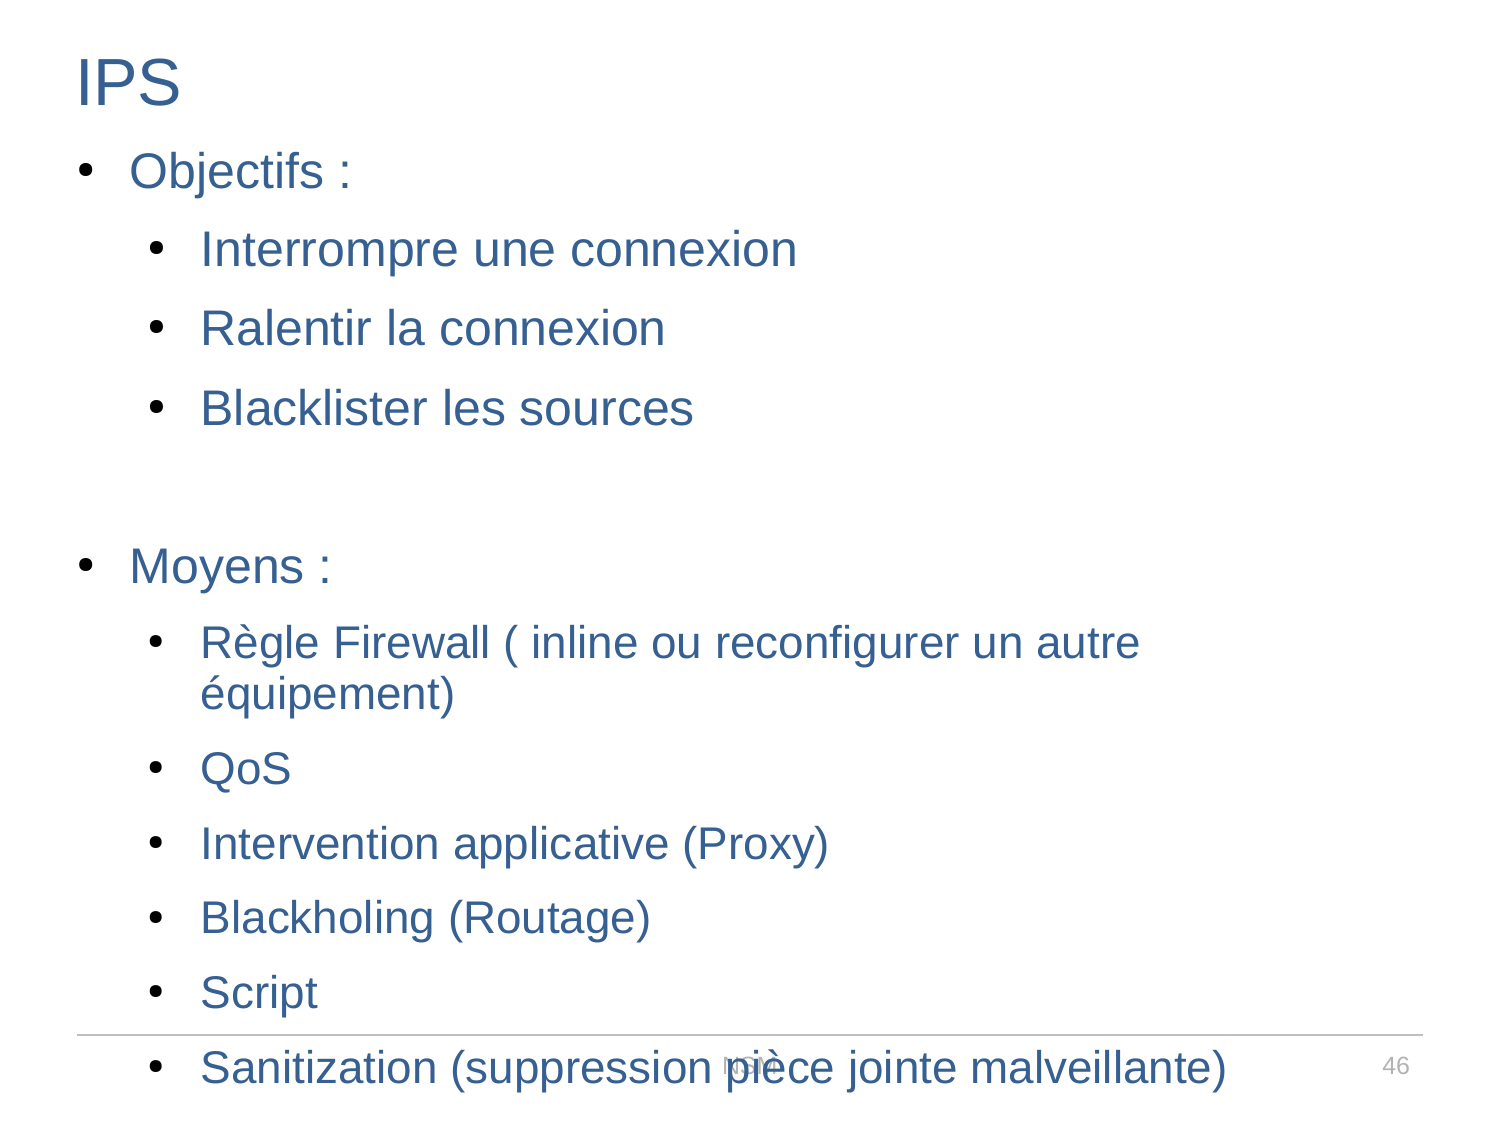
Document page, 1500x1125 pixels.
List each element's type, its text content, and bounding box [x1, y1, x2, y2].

title IPS [75, 45, 1425, 233]
list Objectifs : Interrompre une connexion Ralentir la connexion Blacklister les sources Moyens : Règle Firewall ( inline ou reconfigurer un autre équipement) QoS Intervention applicative (Proxy) Blackholing (Routage) Script Sanitization (suppression pièce jointe malveillante) [59, 143, 1409, 1021]
